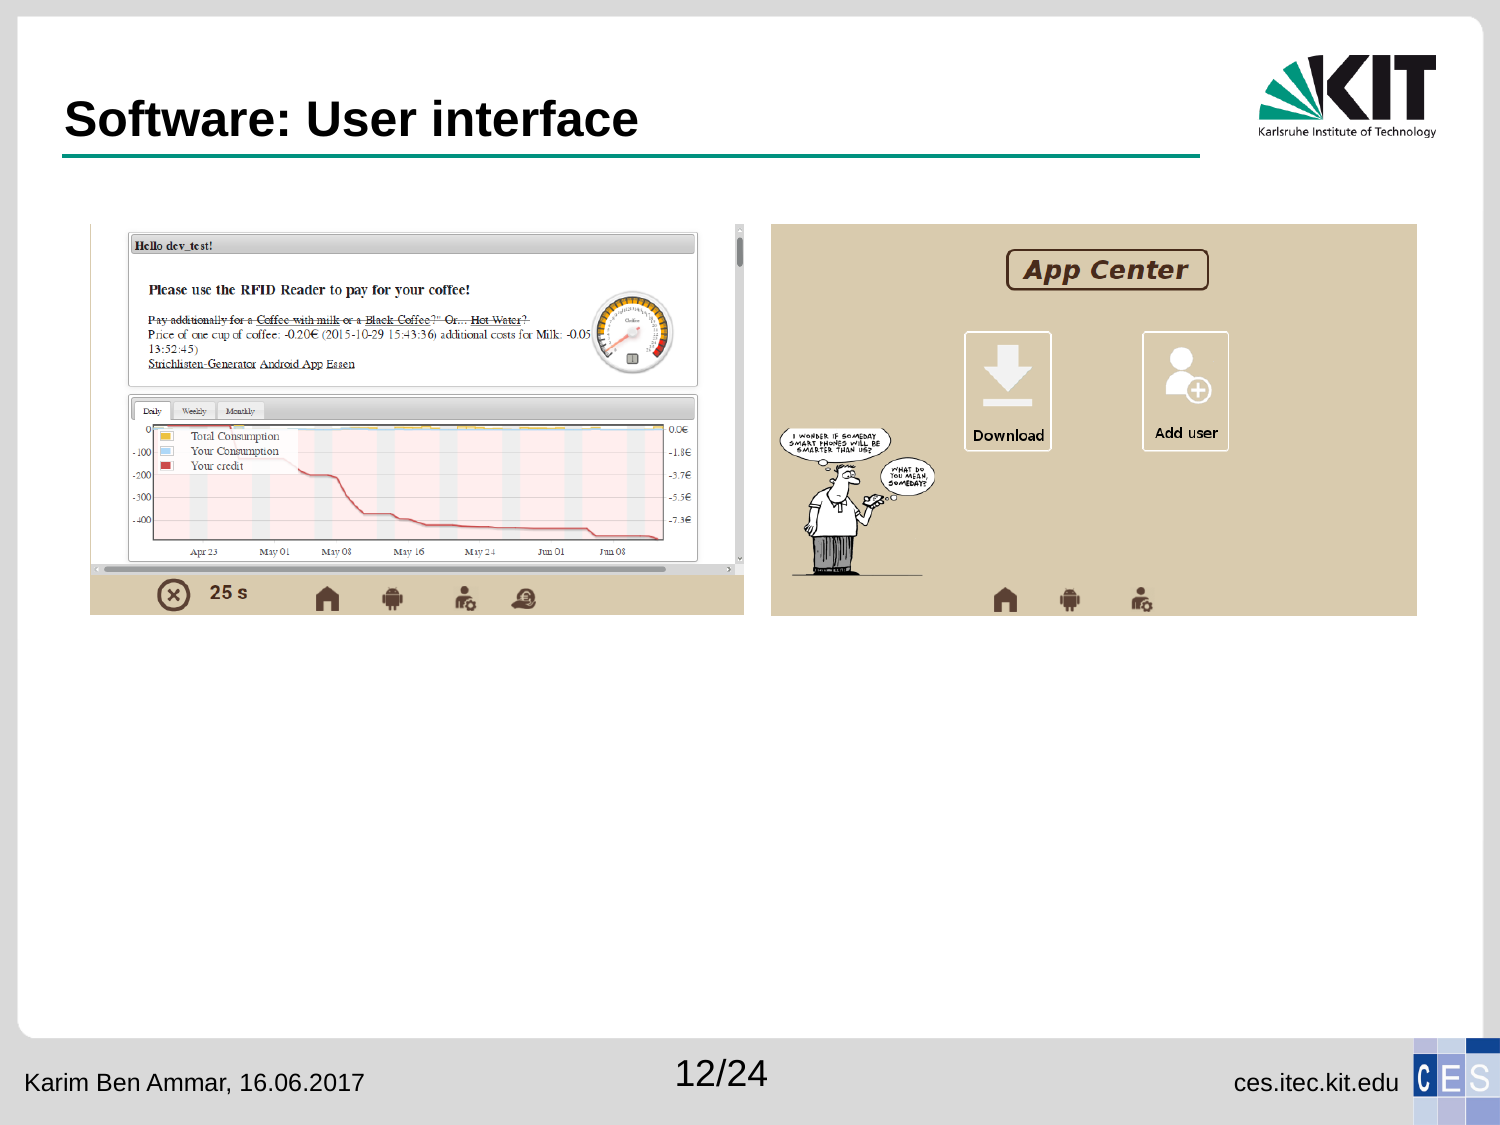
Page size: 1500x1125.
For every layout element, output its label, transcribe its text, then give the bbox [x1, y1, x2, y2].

text_box 12/24 [659, 1045, 783, 1117]
picture [0, 0, 1500, 1125]
title Software: User interface [64, 54, 1198, 147]
